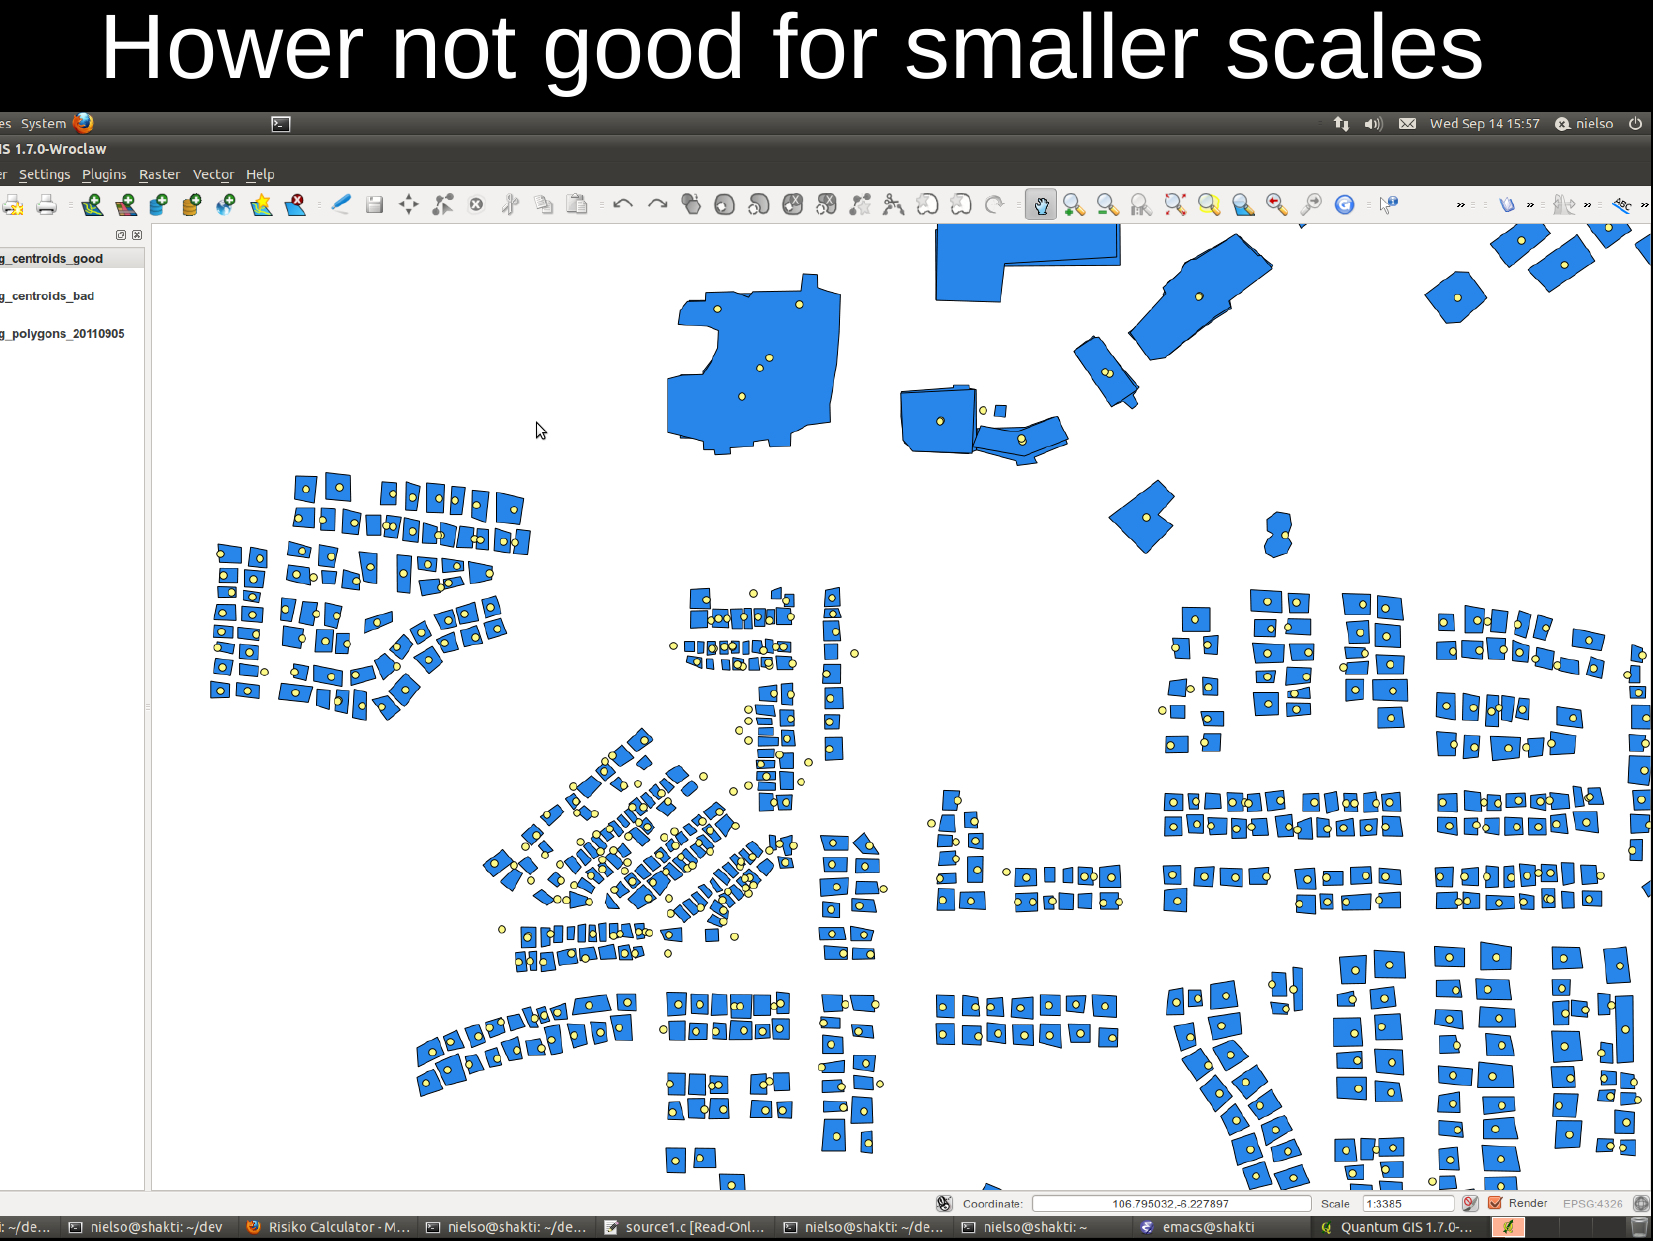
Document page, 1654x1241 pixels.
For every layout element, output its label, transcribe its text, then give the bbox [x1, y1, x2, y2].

title Hower not good for smaller scales [49, 0, 1538, 112]
picture [0, 112, 1651, 1238]
